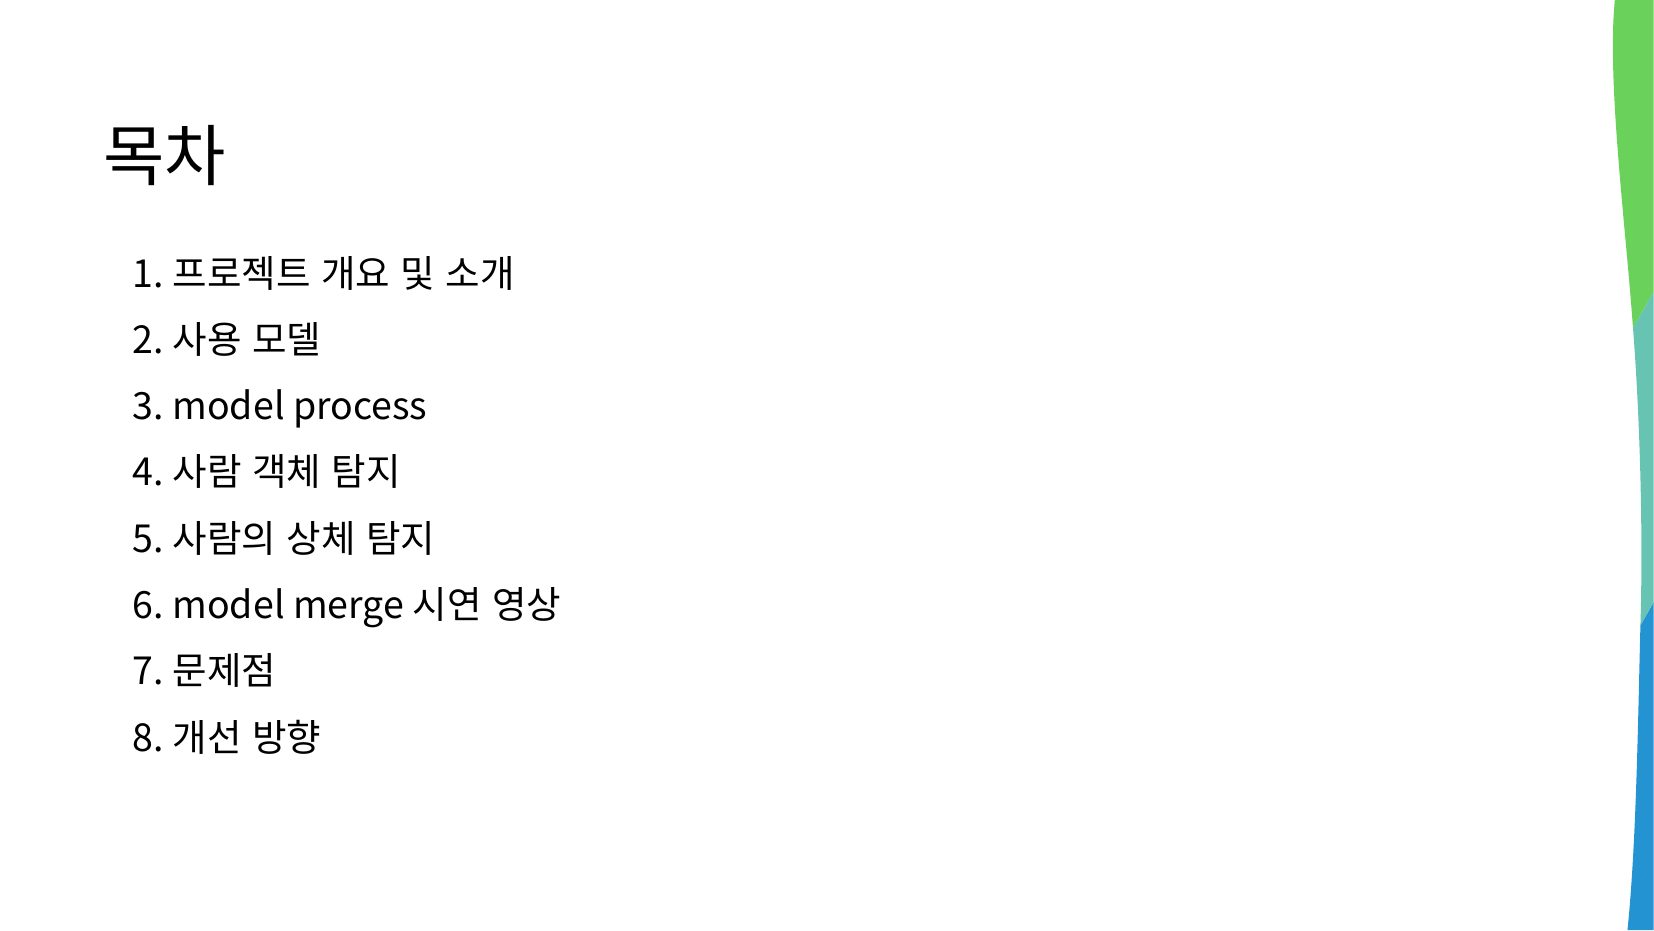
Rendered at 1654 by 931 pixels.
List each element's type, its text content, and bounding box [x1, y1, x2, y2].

text_box 목차 [88, 95, 443, 207]
text_box 1. 프로젝트 개요 및 소개 2. 사용 모델 3. model process 4. 사람 객체 탐지 5. 사람의 상체 탐지 6. model merge 시연 영상 7. 문제점 8. 개선 방향 [118, 236, 1152, 770]
